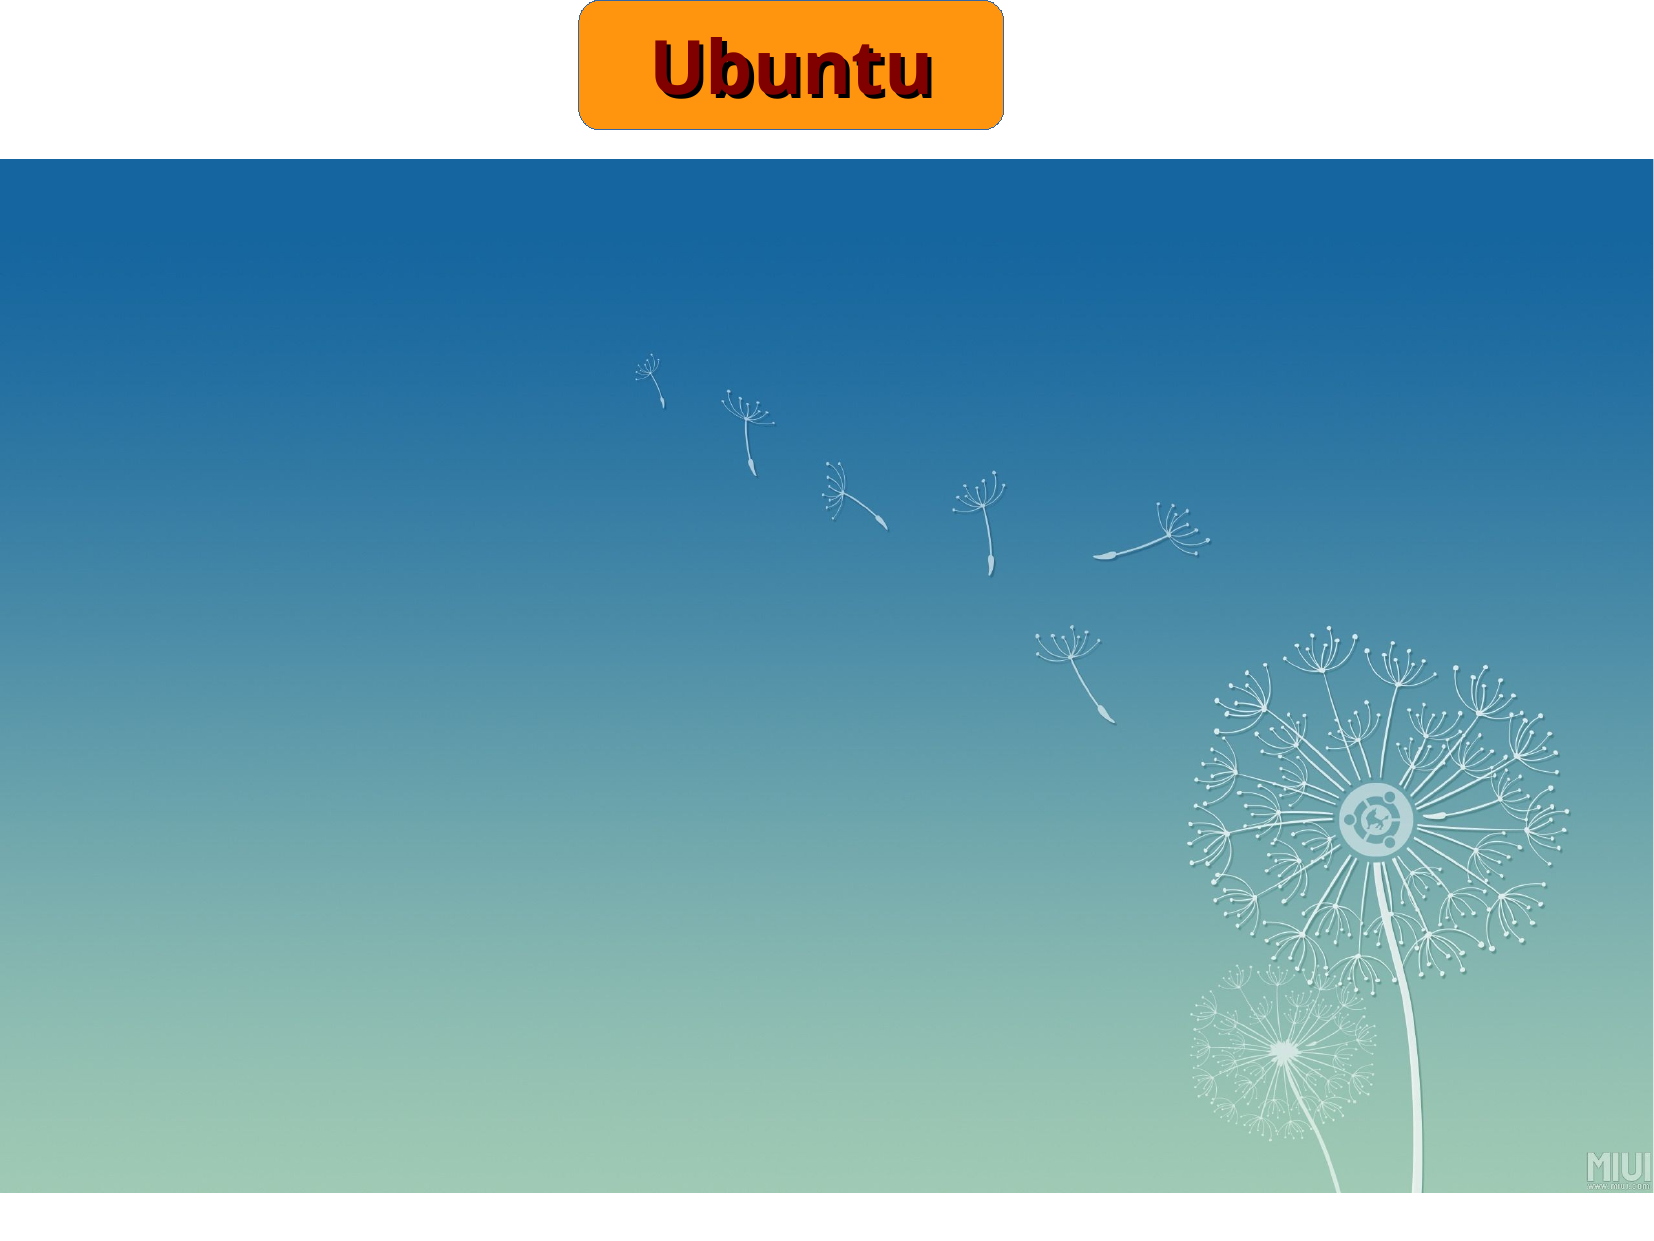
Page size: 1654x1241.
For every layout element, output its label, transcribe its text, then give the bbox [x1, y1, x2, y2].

picture [0, 159, 1654, 1193]
text_box Ubuntu [578, 0, 1004, 130]
